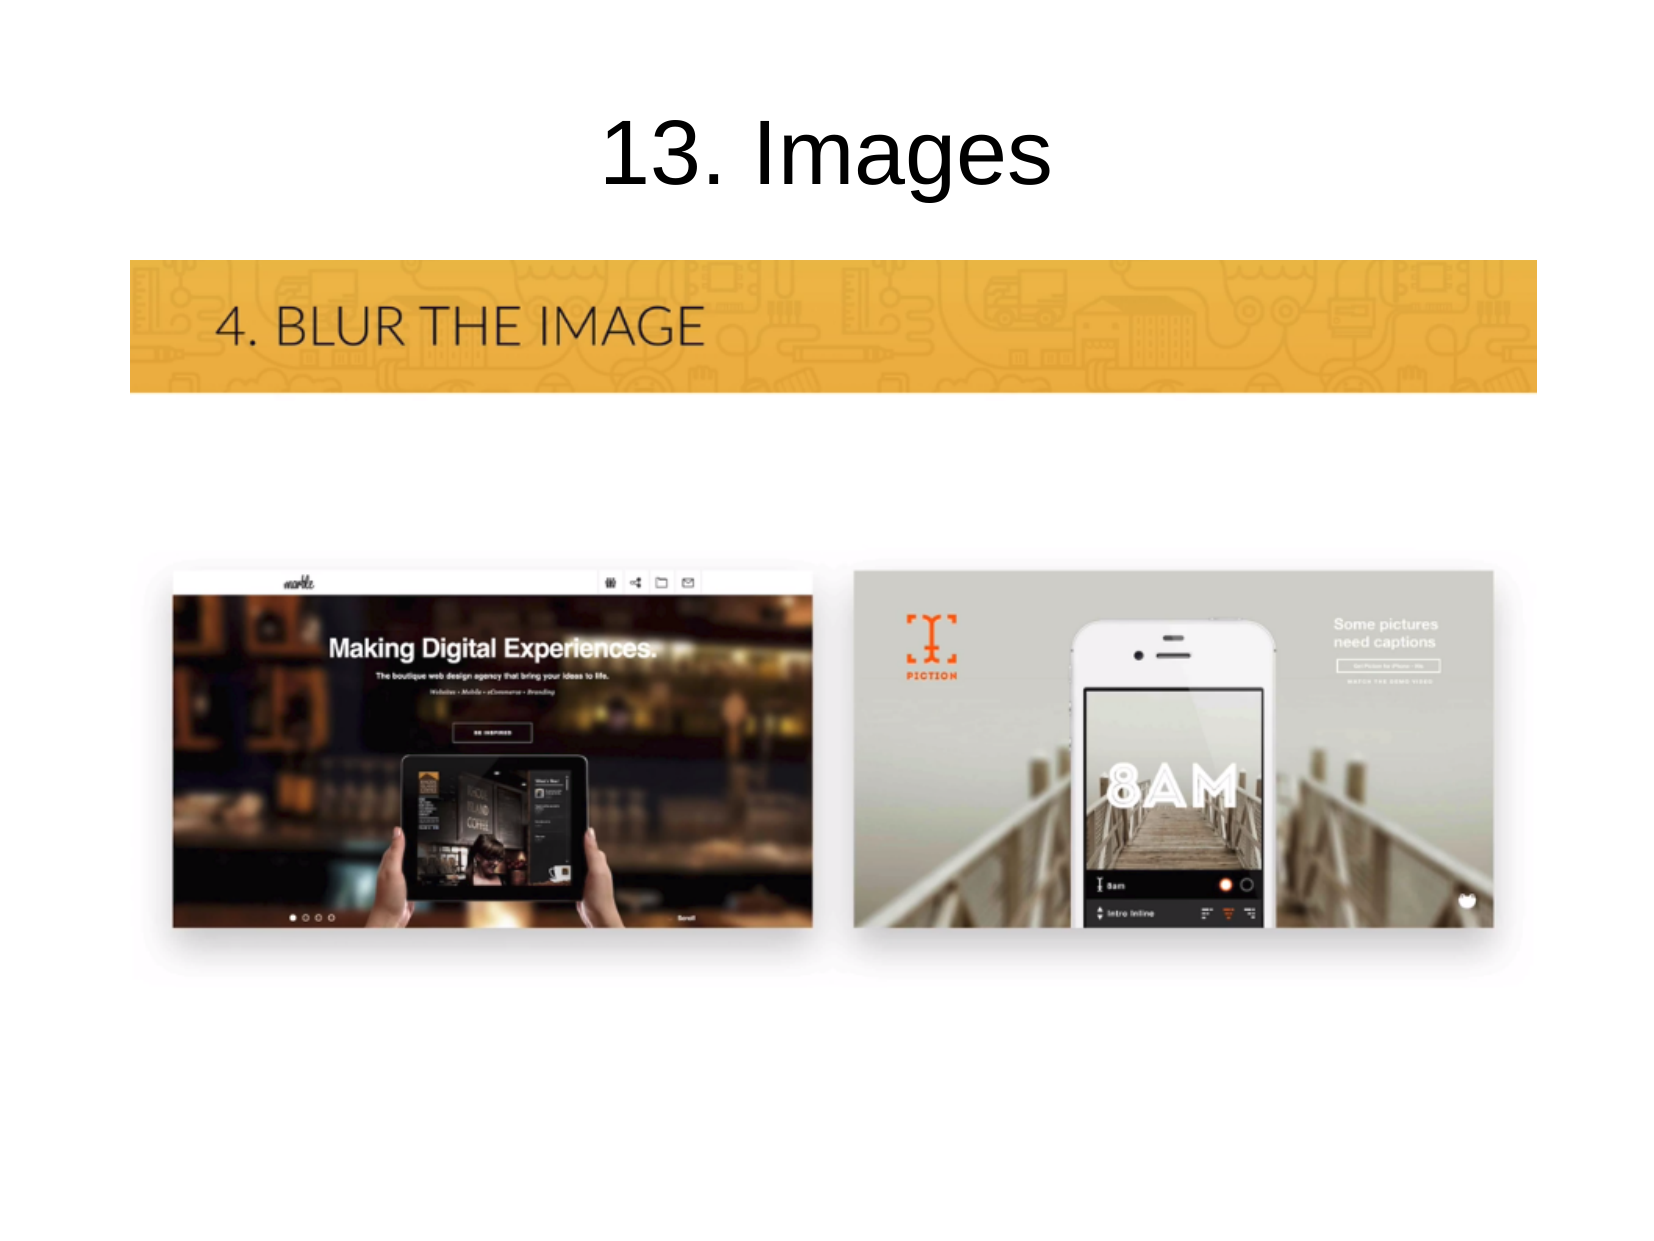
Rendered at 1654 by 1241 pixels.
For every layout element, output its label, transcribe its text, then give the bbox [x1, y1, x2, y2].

title 13. Images [82, 49, 1571, 257]
picture [130, 260, 1537, 1138]
